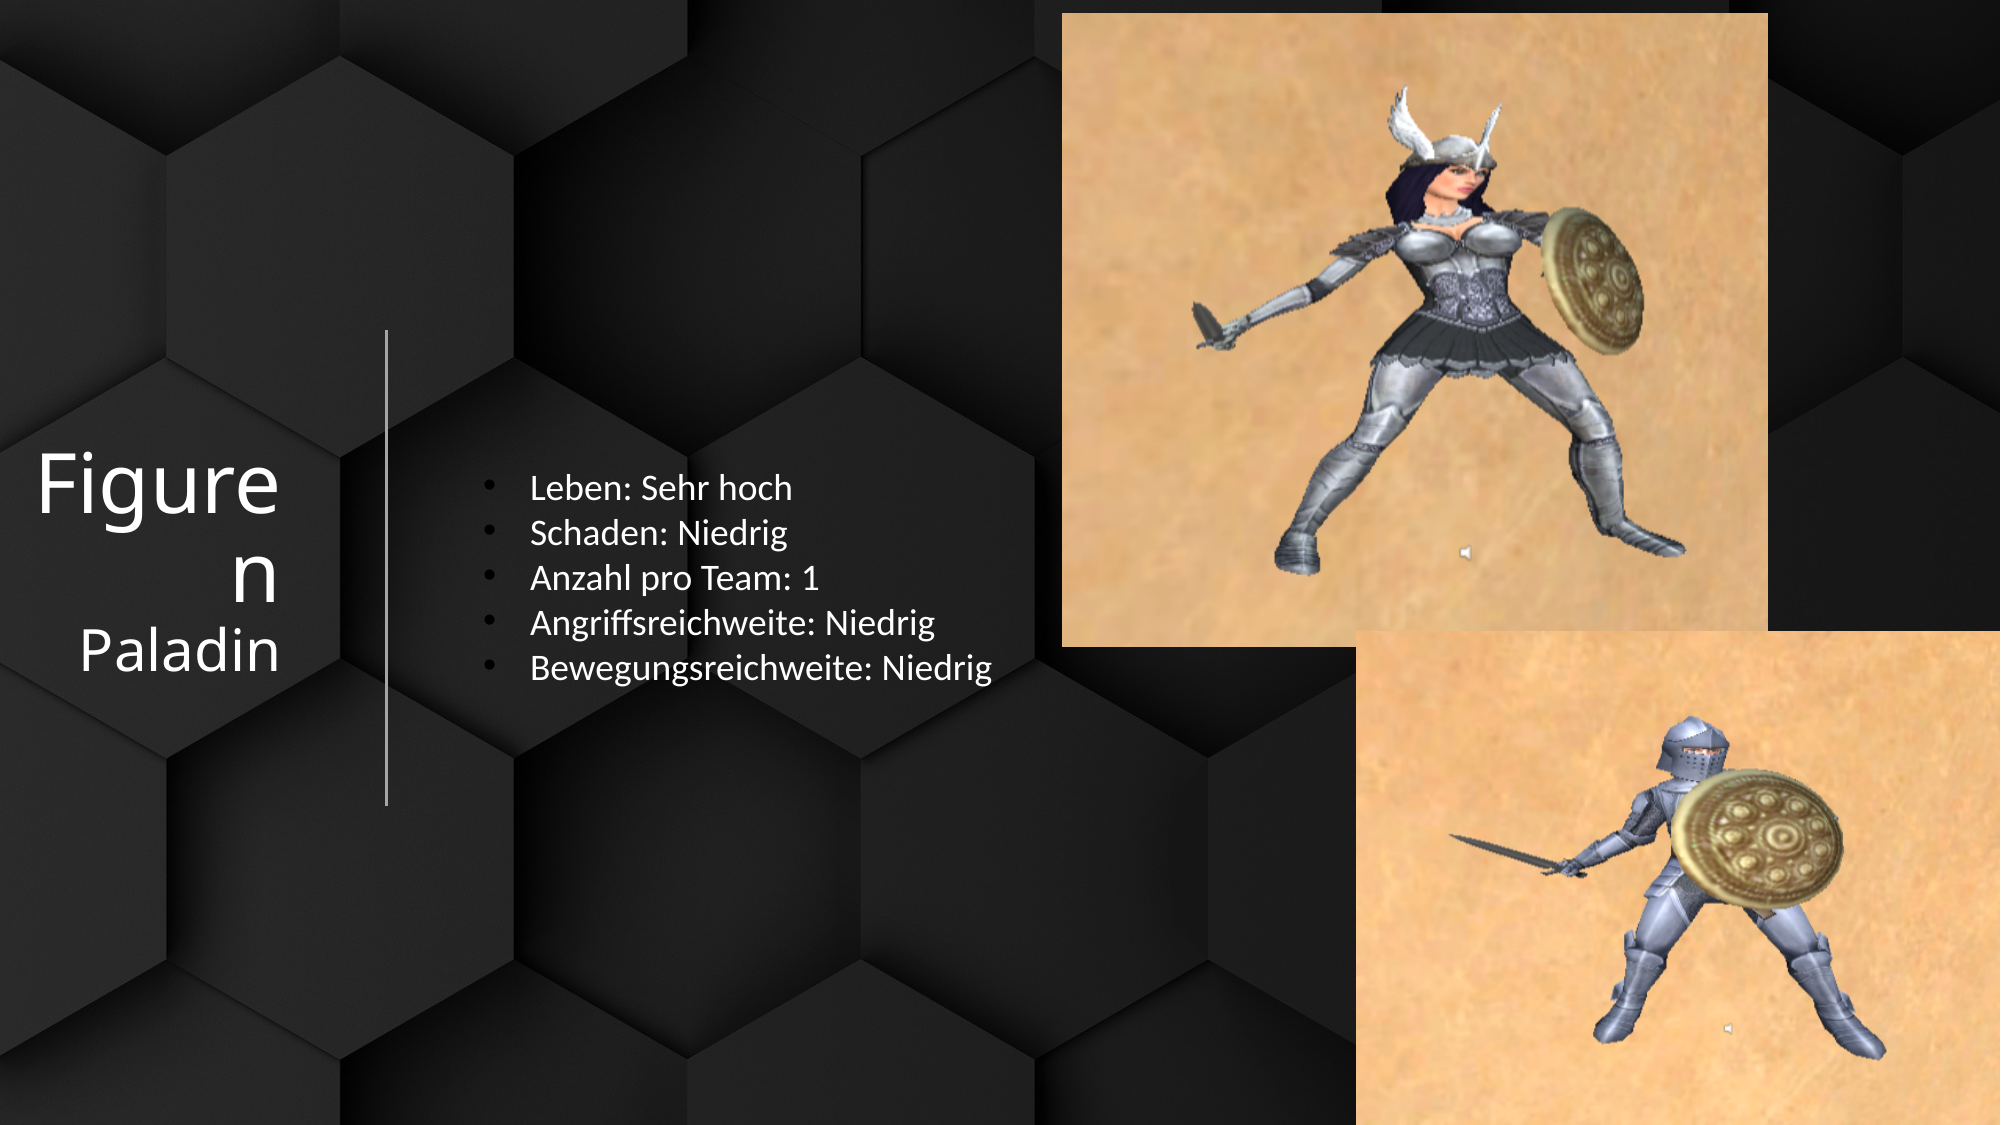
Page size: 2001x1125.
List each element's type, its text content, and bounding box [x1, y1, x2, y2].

picture [0, 0, 2000, 1125]
title Figuren Paladin [19, 174, 328, 951]
text_box Leben: Sehr hoch Schaden: Niedrig Anzahl pro Team: 1 Angriffsreichweite: Niedrig Bewegungsreichweite: Niedrig [468, 285, 1356, 865]
